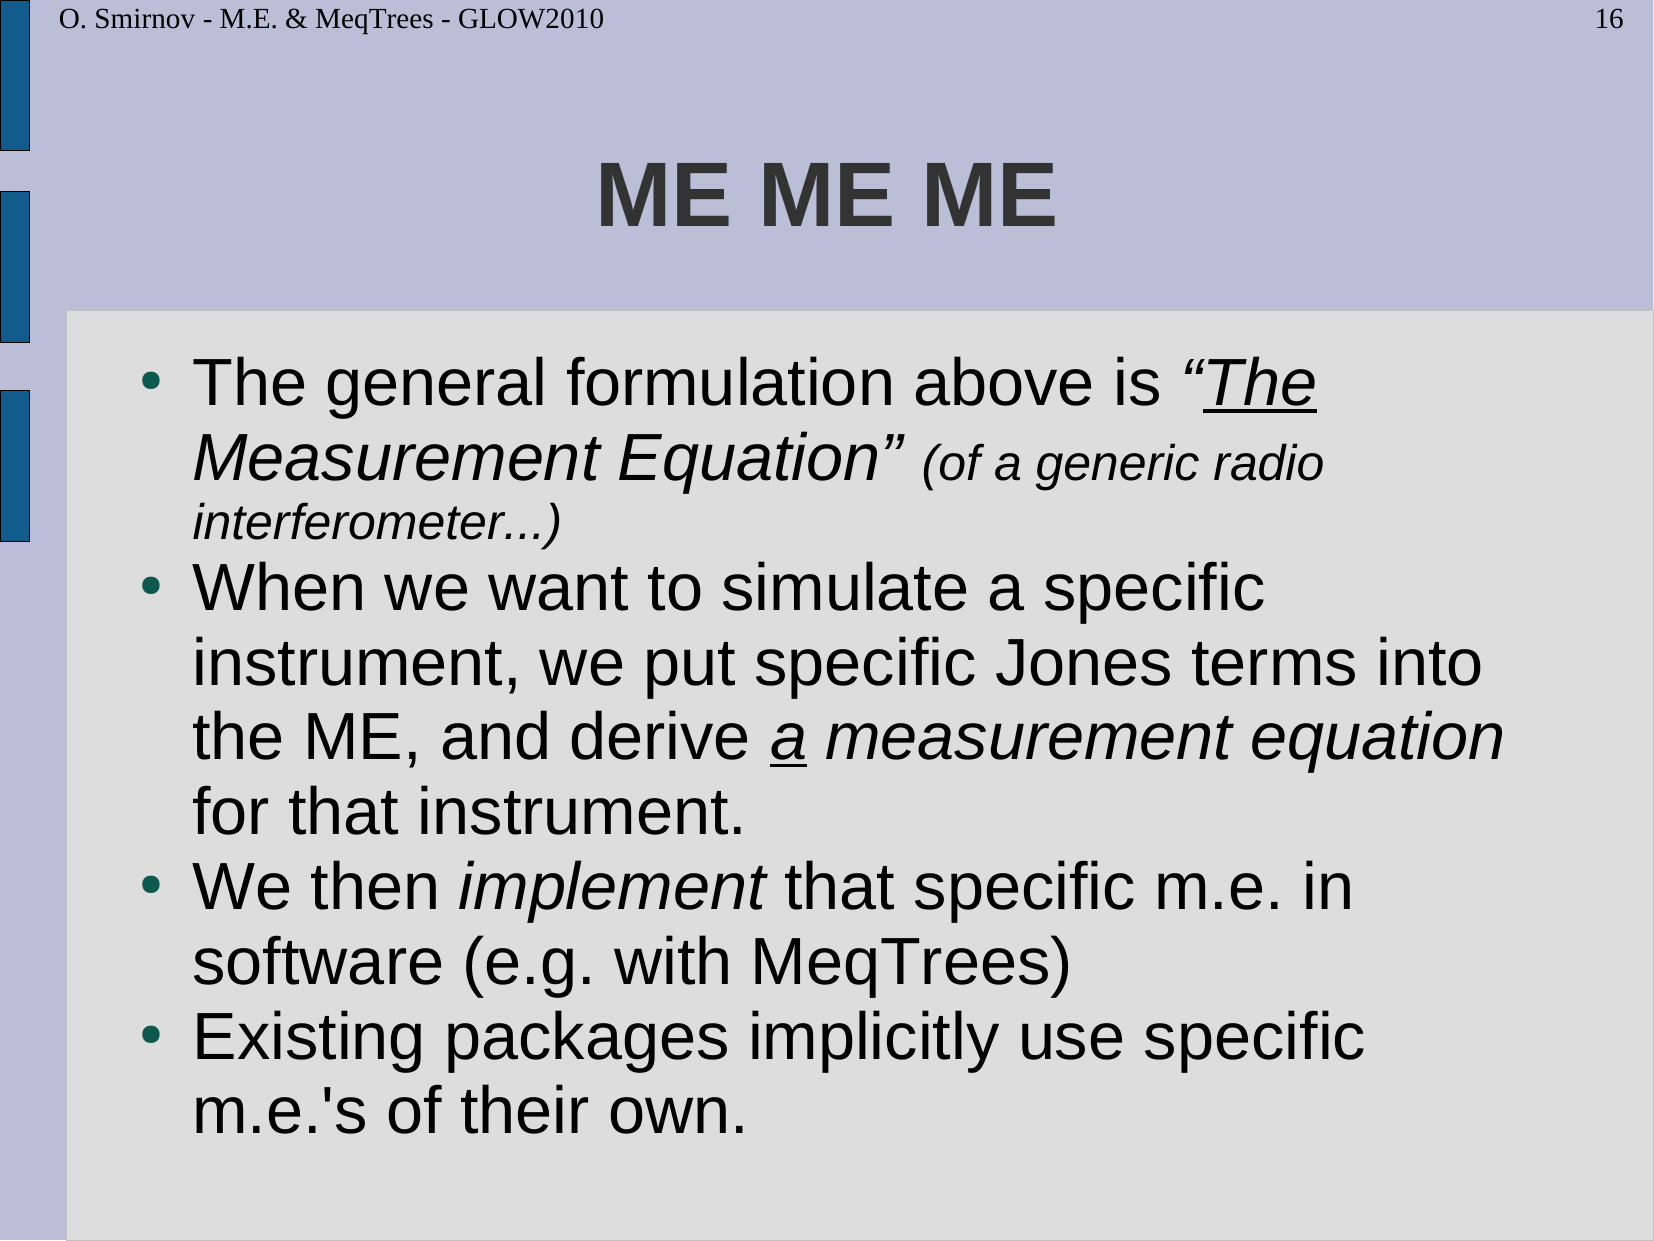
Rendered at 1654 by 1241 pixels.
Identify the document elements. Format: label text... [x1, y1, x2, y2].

list The general formulation above is “The Measurement Equation” (of a generic radio interferometer...) When we want to simulate a specific instrument, we put specific Jones terms into the ME, and derive a measurement equation for that instrument. We then implement that specific m.e. in software (e.g. with MeqTrees) Existing packages implicitly use specific m.e.'s of their own. [121, 344, 1534, 1149]
title ME ME ME [121, 91, 1534, 299]
